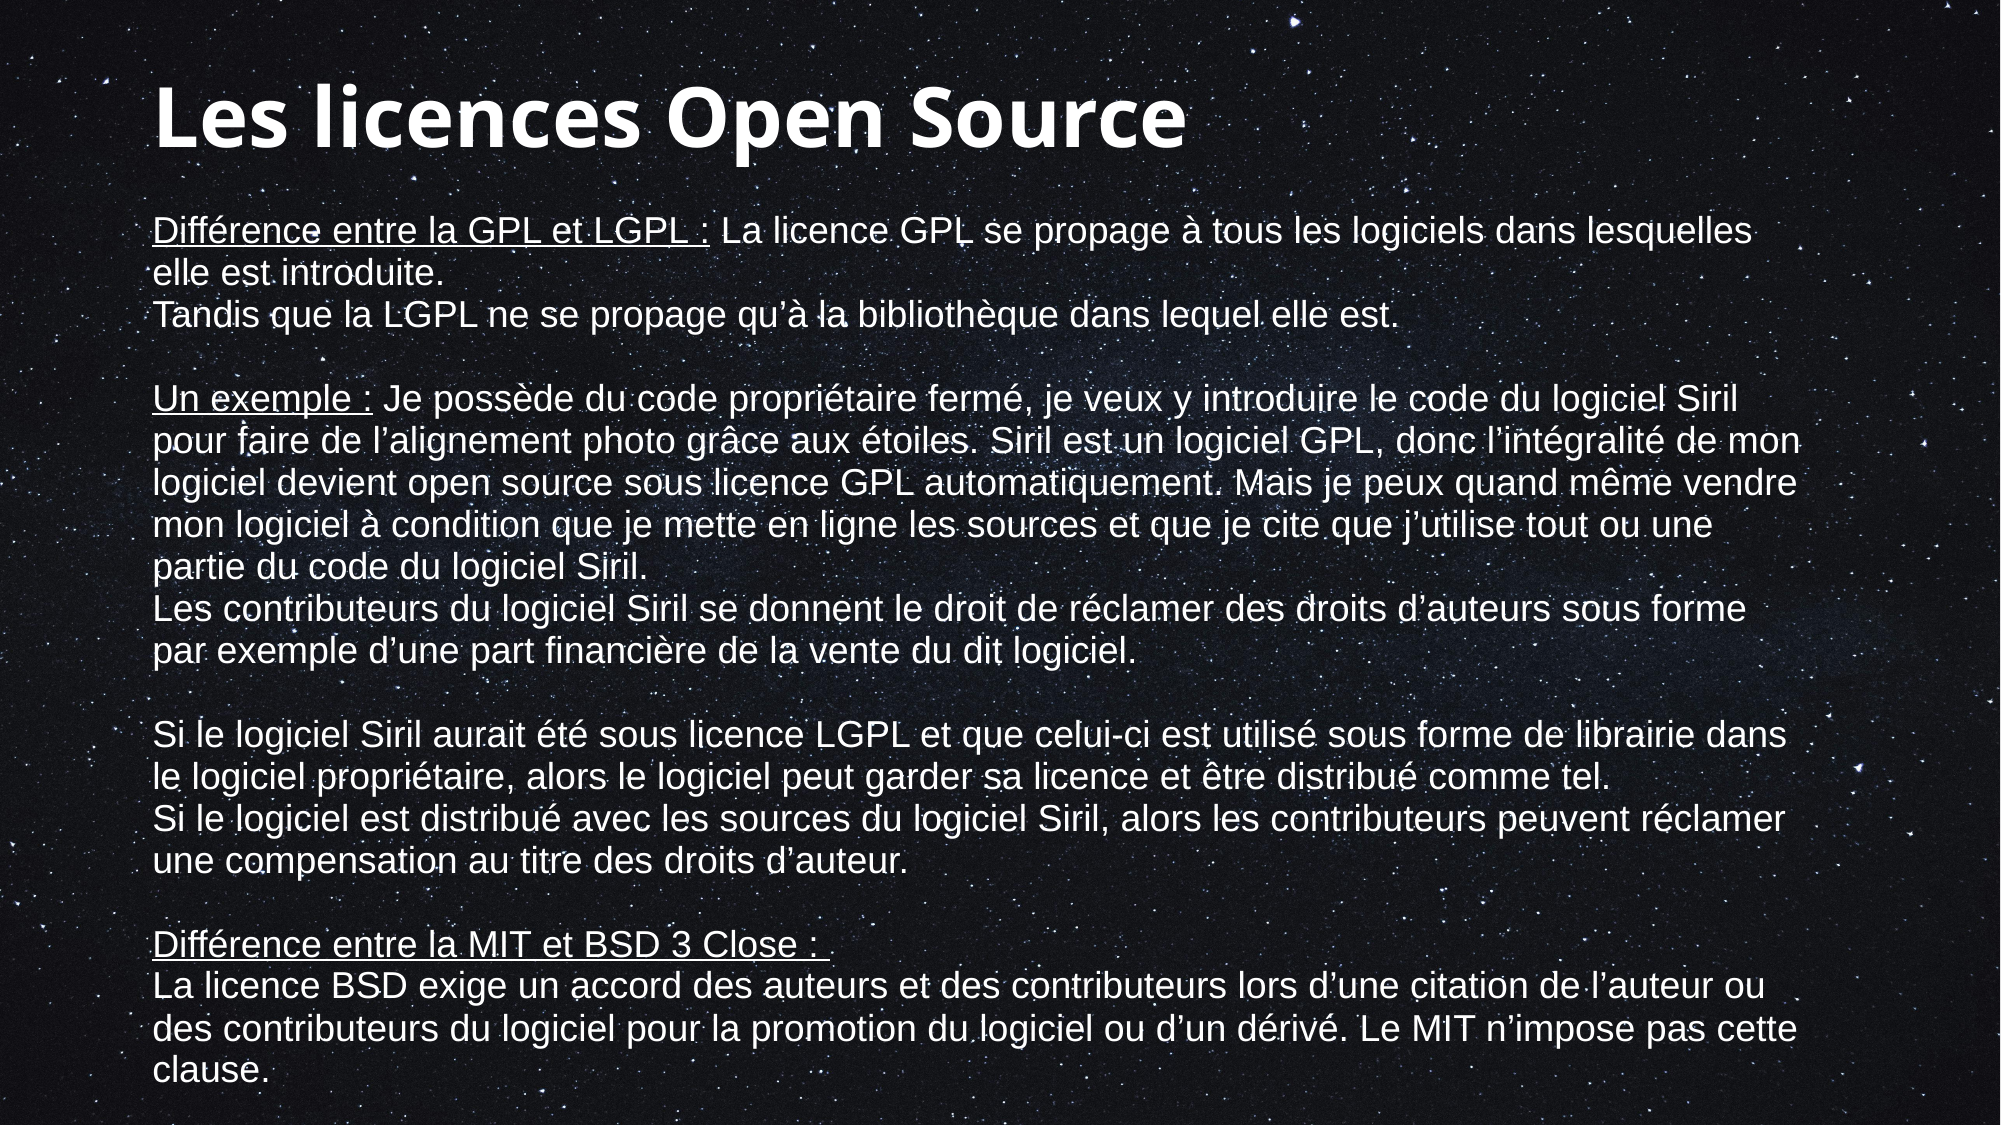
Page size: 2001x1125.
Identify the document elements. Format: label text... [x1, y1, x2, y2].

text_box Différence entre la GPL et LGPL : La licence GPL se propage à tous les logiciels dans lesquelles elle est introduite. Tandis que la LGPL ne se propage qu’à la bibliothèque dans lequel elle est. Un exemple : Je possède du code propriétaire fermé, je veux y introduire le code du logiciel Siril pour faire de l’alignement photo grâce aux étoiles. Siril est un logiciel GPL, donc l’intégralité de mon logiciel devient open source sous licence GPL automatiquement. Mais je peux quand même vendre mon logiciel à condition que je mette en ligne les sources et que je cite que j’utilise tout ou une partie du code du logiciel Siril. Les contributeurs du logiciel Siril se donnent le droit de réclamer des droits d’auteurs sous forme par exemple d’une part financière de la vente du dit logiciel. Si le logiciel Siril aurait été sous licence LGPL et que celui-ci est utilisé sous forme de librairie dans le logiciel propriétaire, alors le logiciel peut garder sa licence et être distribué comme tel. Si le logiciel est distribué avec les sources du logiciel Siril, alors les contributeurs peuvent réclamer une compensation au titre des droits d’auteur. Différence entre la MIT et BSD 3 Close : La licence BSD exige un accord des auteurs et des contributeurs lors d’une citation de l’auteur ou des contributeurs du logiciel pour la promotion du logiciel ou d’un dérivé. Le MIT n’impose pas cette clause. [137, 201, 1827, 1099]
picture [0, 0, 2001, 1125]
title Les licences Open Source [137, 11, 1359, 201]
